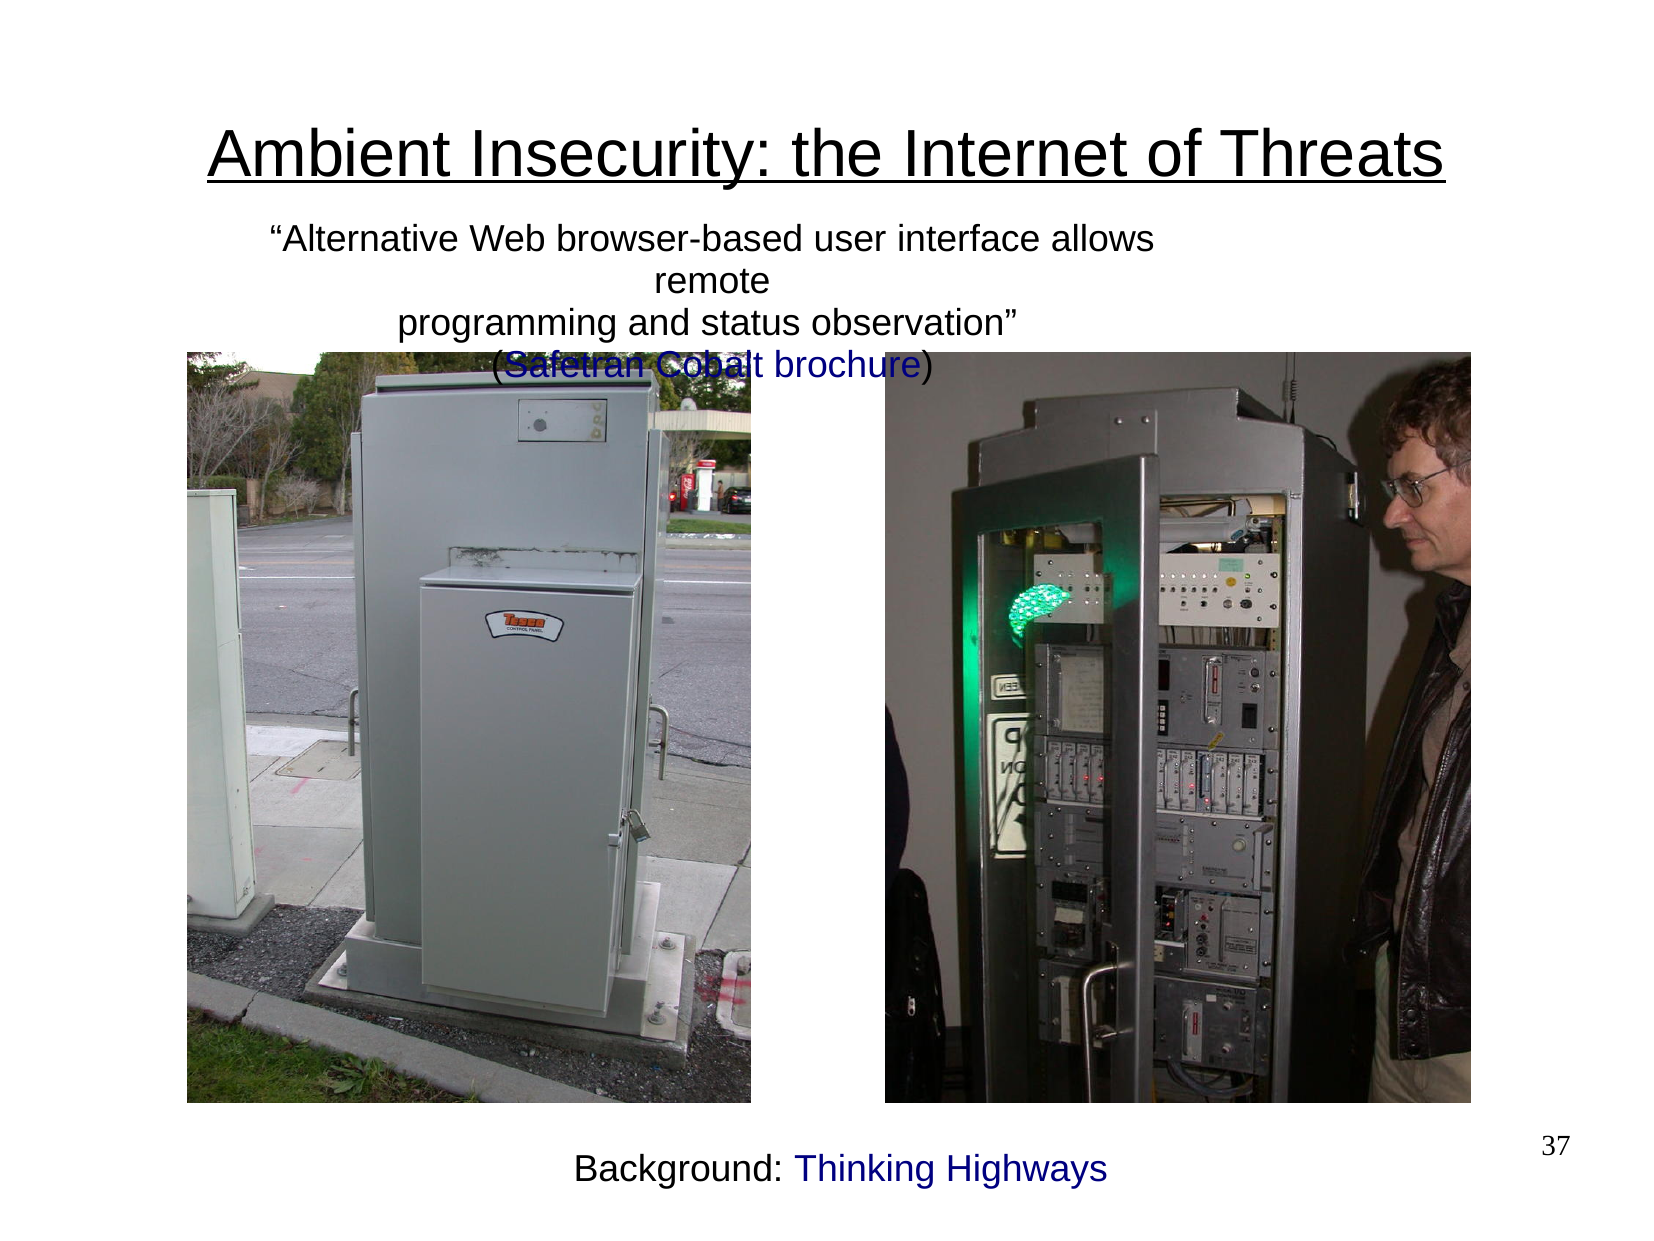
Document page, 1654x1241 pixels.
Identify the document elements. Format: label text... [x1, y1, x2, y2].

picture [885, 352, 1471, 1103]
text_box Background: Thinking Highways [558, 1140, 1122, 1197]
picture [187, 352, 751, 1103]
picture [708, 359, 718, 375]
title Ambient Insecurity: the Internet of Threats [82, 49, 1571, 257]
text_box “Alternative Web browser-based user interface allows remote programming and status observation” (Safetran Cobalt brochure) [255, 210, 1296, 351]
